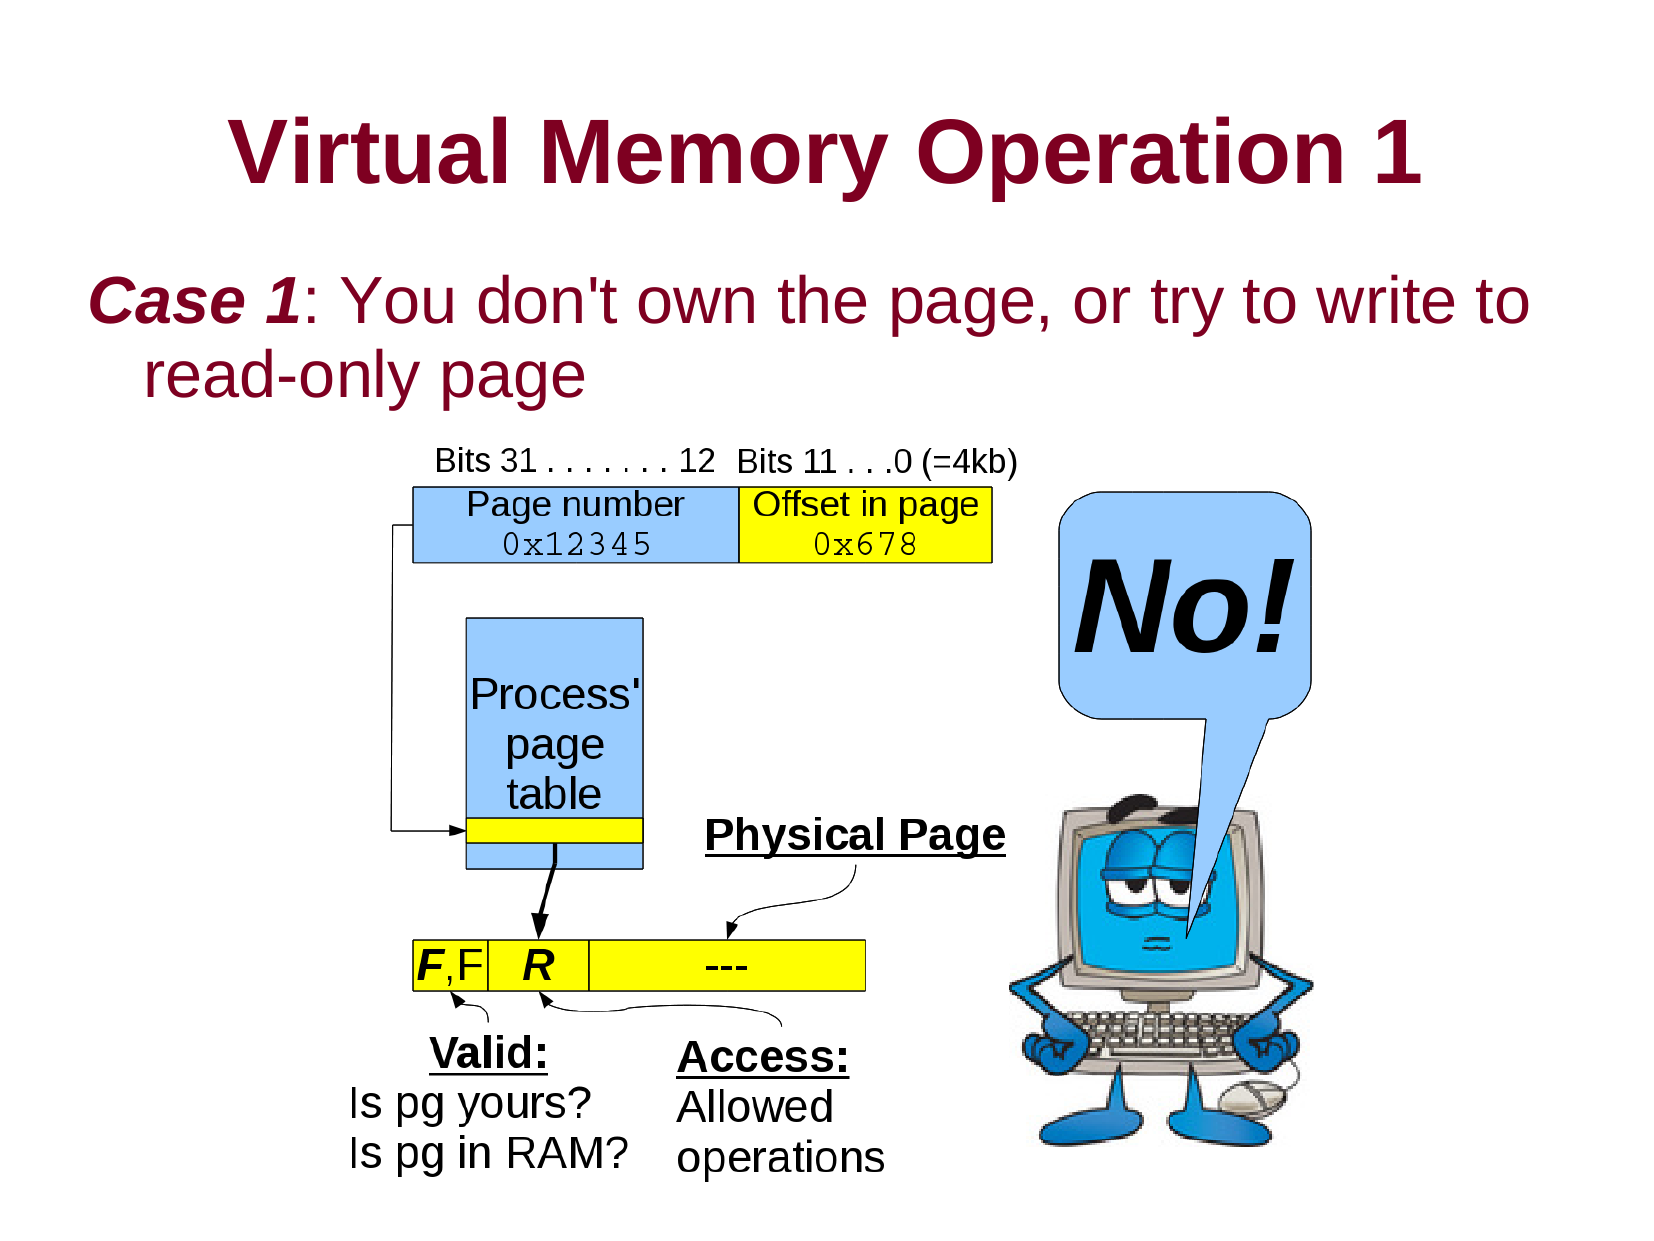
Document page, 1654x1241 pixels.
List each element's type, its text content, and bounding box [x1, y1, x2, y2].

picture [0, 0, 1654, 1241]
title Virtual Memory Operation 1 [82, 49, 1571, 257]
list Case 1: You don't own the page, or try to write to read-only page [87, 259, 1576, 413]
